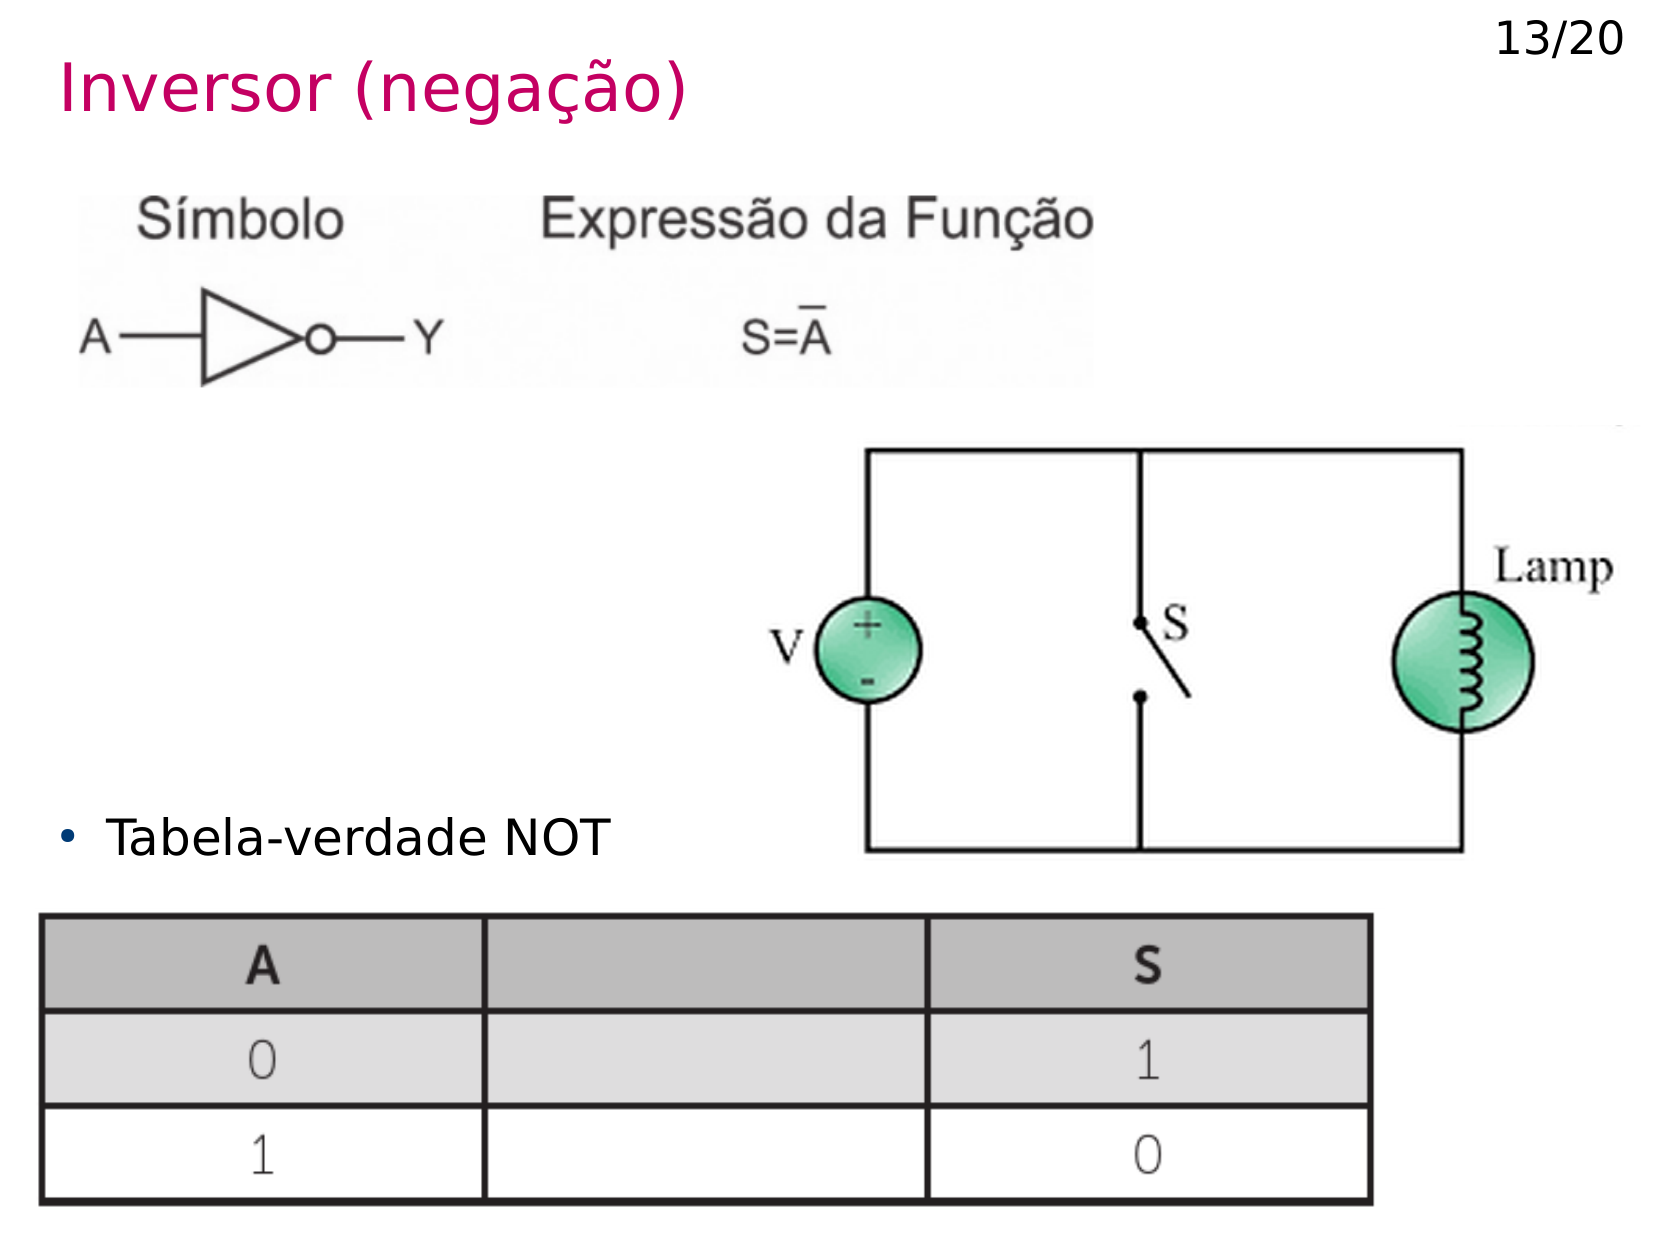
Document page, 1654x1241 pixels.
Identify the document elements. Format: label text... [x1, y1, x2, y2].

title Inversor (negação) [59, 29, 1625, 148]
picture [755, 425, 1641, 875]
list Tabela-verdade NOT [59, 779, 1625, 1211]
picture [59, 188, 1103, 397]
picture [35, 907, 1385, 1211]
